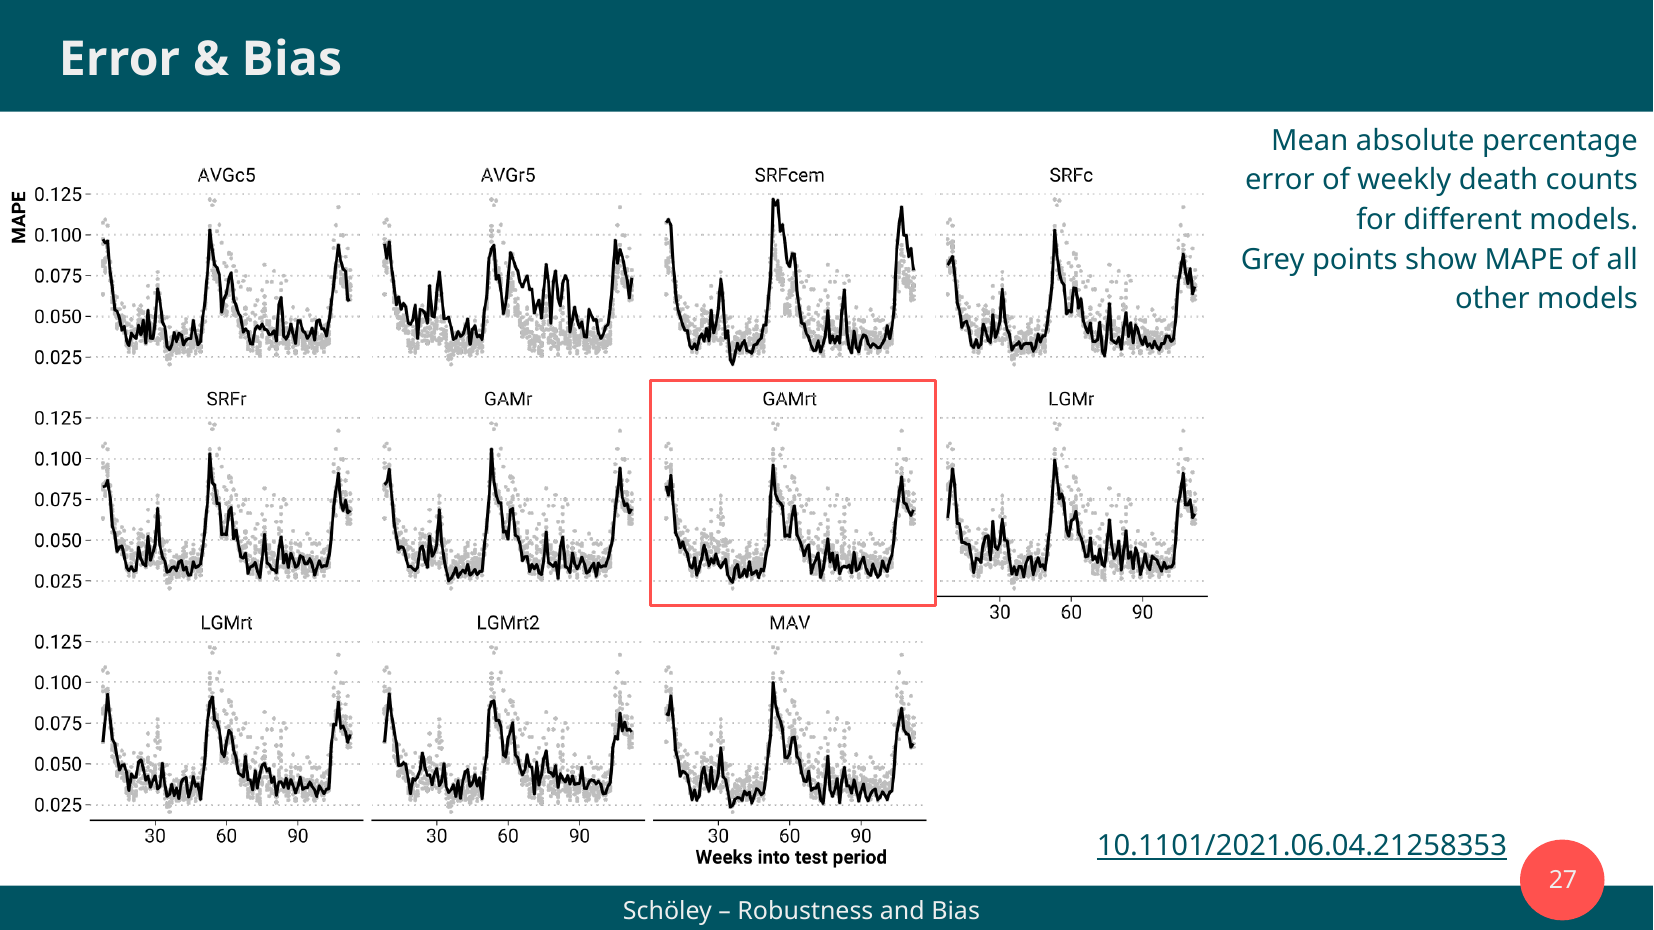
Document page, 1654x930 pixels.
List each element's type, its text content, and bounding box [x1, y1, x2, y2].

title Error & Bias [58, 0, 1594, 117]
text_box Mean absolute percentage error of weekly death counts for different models. Grey points show MAPE of all other models [1215, 111, 1653, 403]
text_box 10.1101/2021.06.04.21258353 [1082, 817, 1653, 871]
picture [2, 149, 1216, 878]
